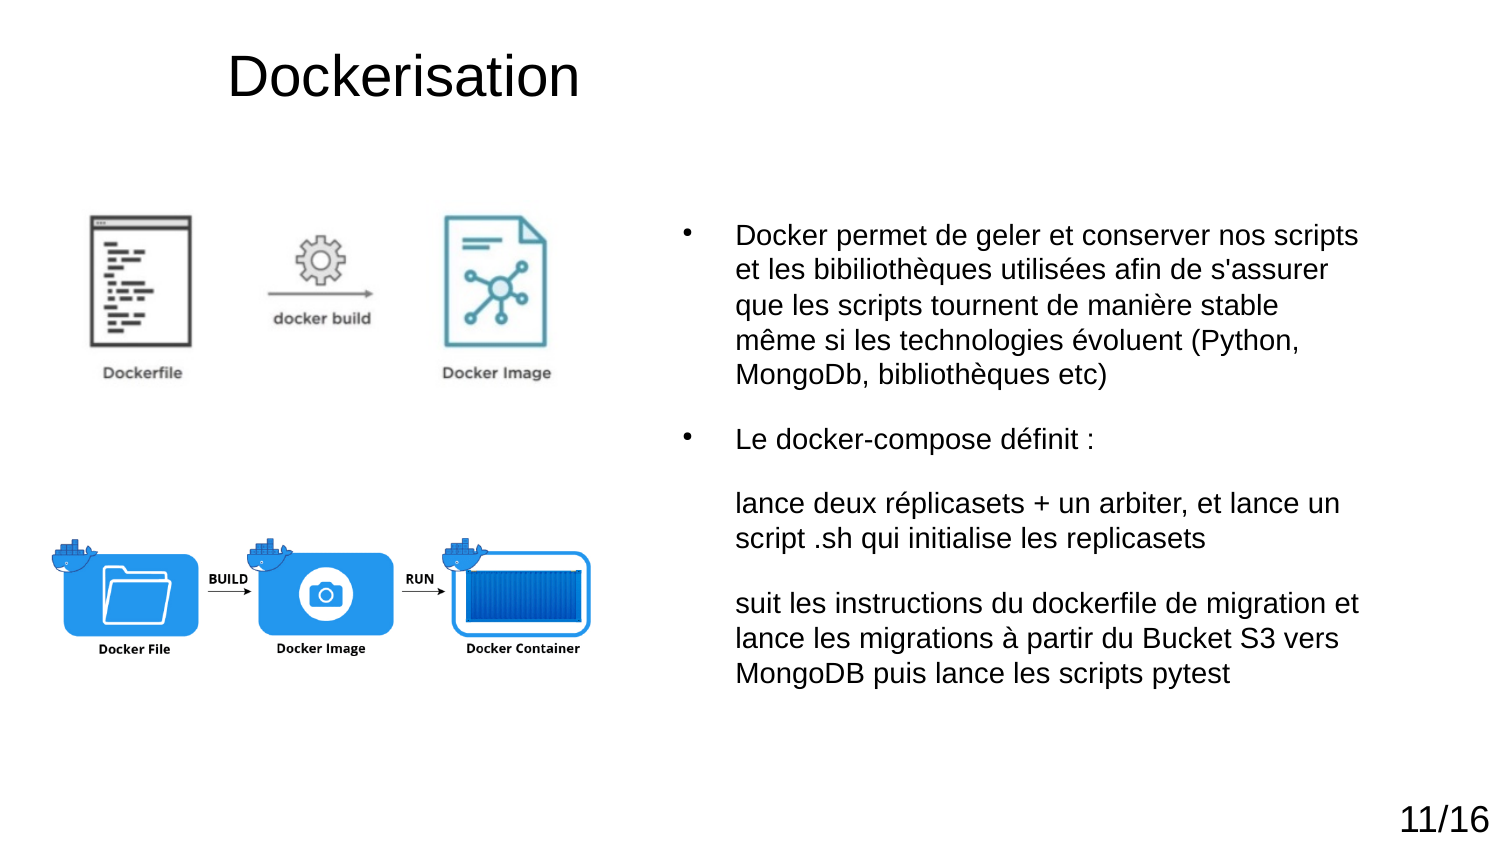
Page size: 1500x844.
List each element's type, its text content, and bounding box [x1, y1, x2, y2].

list Docker permet de geler et conserver nos scripts et les bibiliothèques utilisées afin de s'assurer que les scripts tournent de manière stable même si les technologies évoluent (Python, MongoDb, bibliothèques etc) Le docker-compose définit : lance deux réplicasets + un arbiter, et lance un script .sh qui initialise les replicasets suit les instructions du dockerfile de migration et lance les migrations à partir du Bucket S3 vers MongoDB puis lance les scripts pytest [649, 200, 1380, 735]
text_box 11/16 [1384, 791, 1500, 844]
title Dockerisation [212, 23, 1368, 174]
picture [72, 200, 591, 398]
picture [35, 507, 603, 685]
